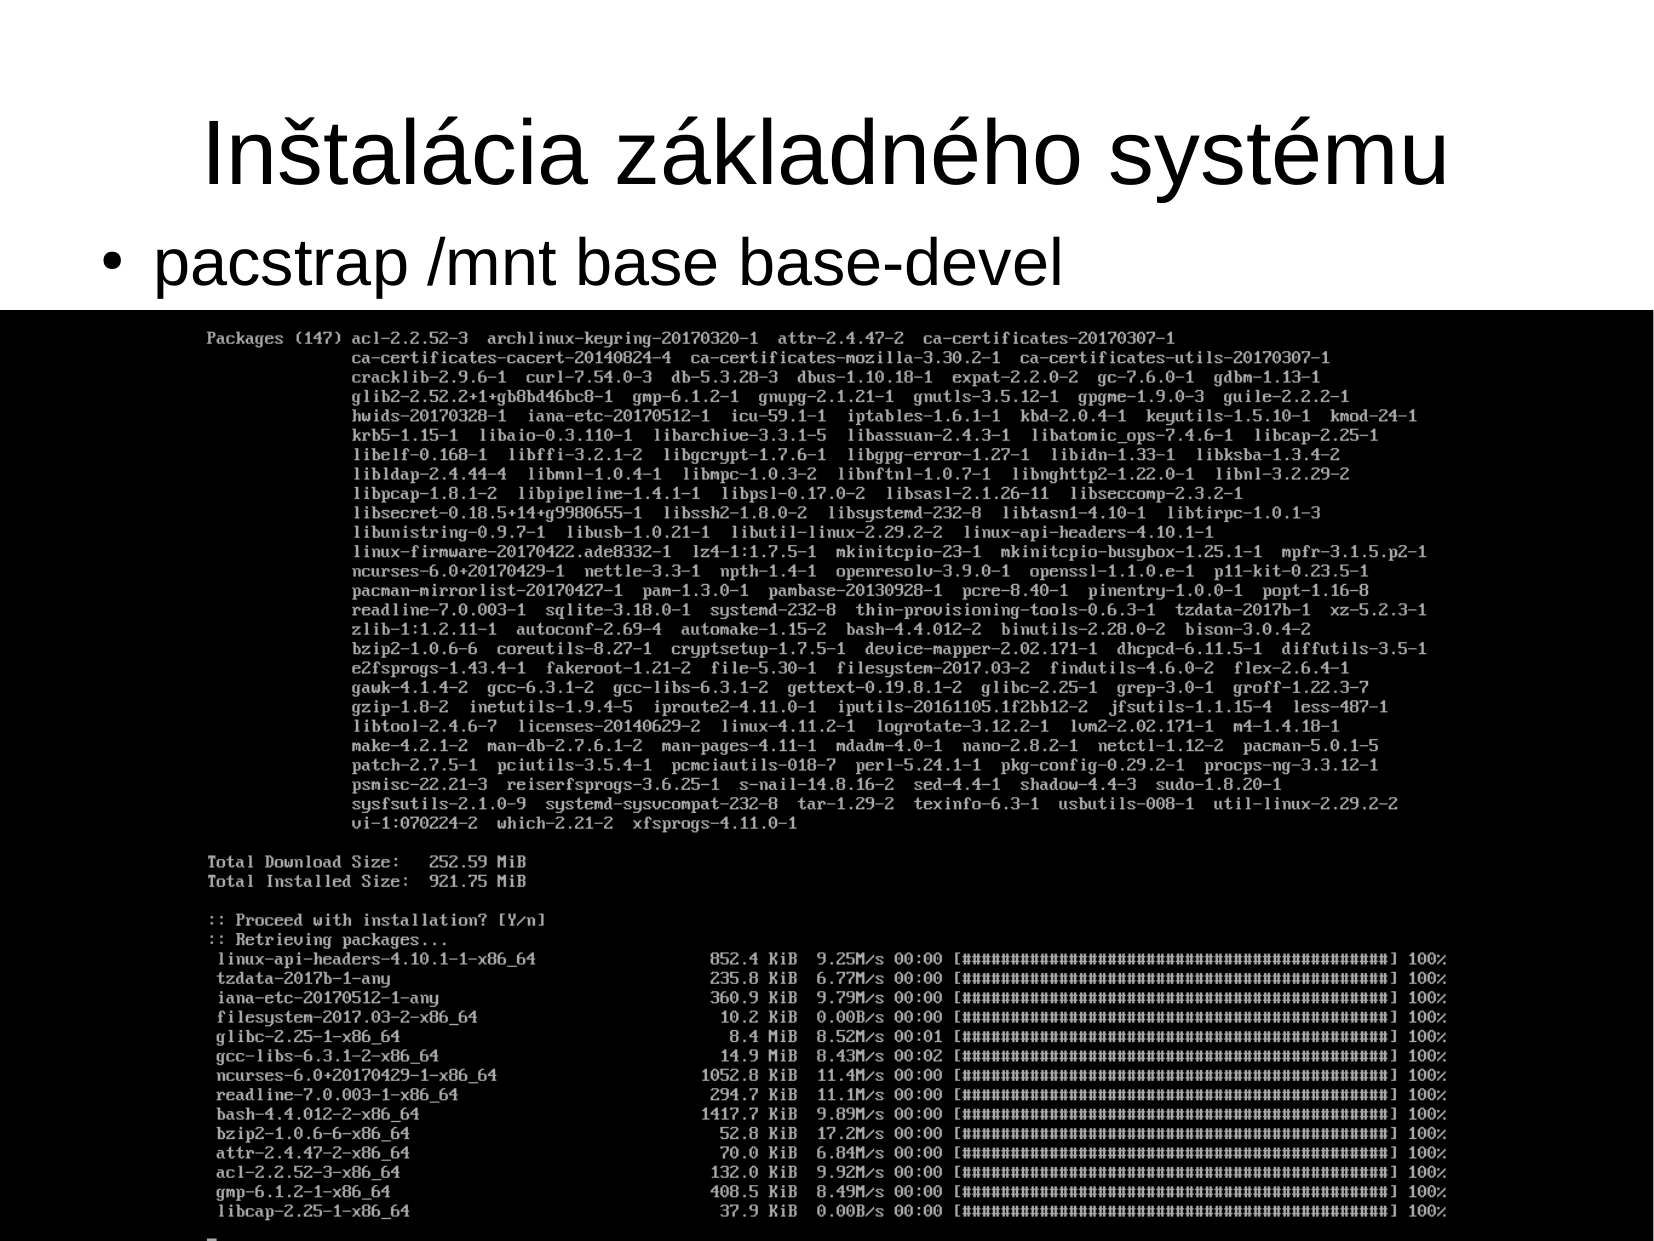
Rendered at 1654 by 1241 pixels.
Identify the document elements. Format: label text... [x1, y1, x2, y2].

list pacstrap /mnt base base-devel [82, 225, 1571, 310]
picture [0, 310, 1654, 1241]
title Inštalácia základného systému [82, 49, 1571, 225]
